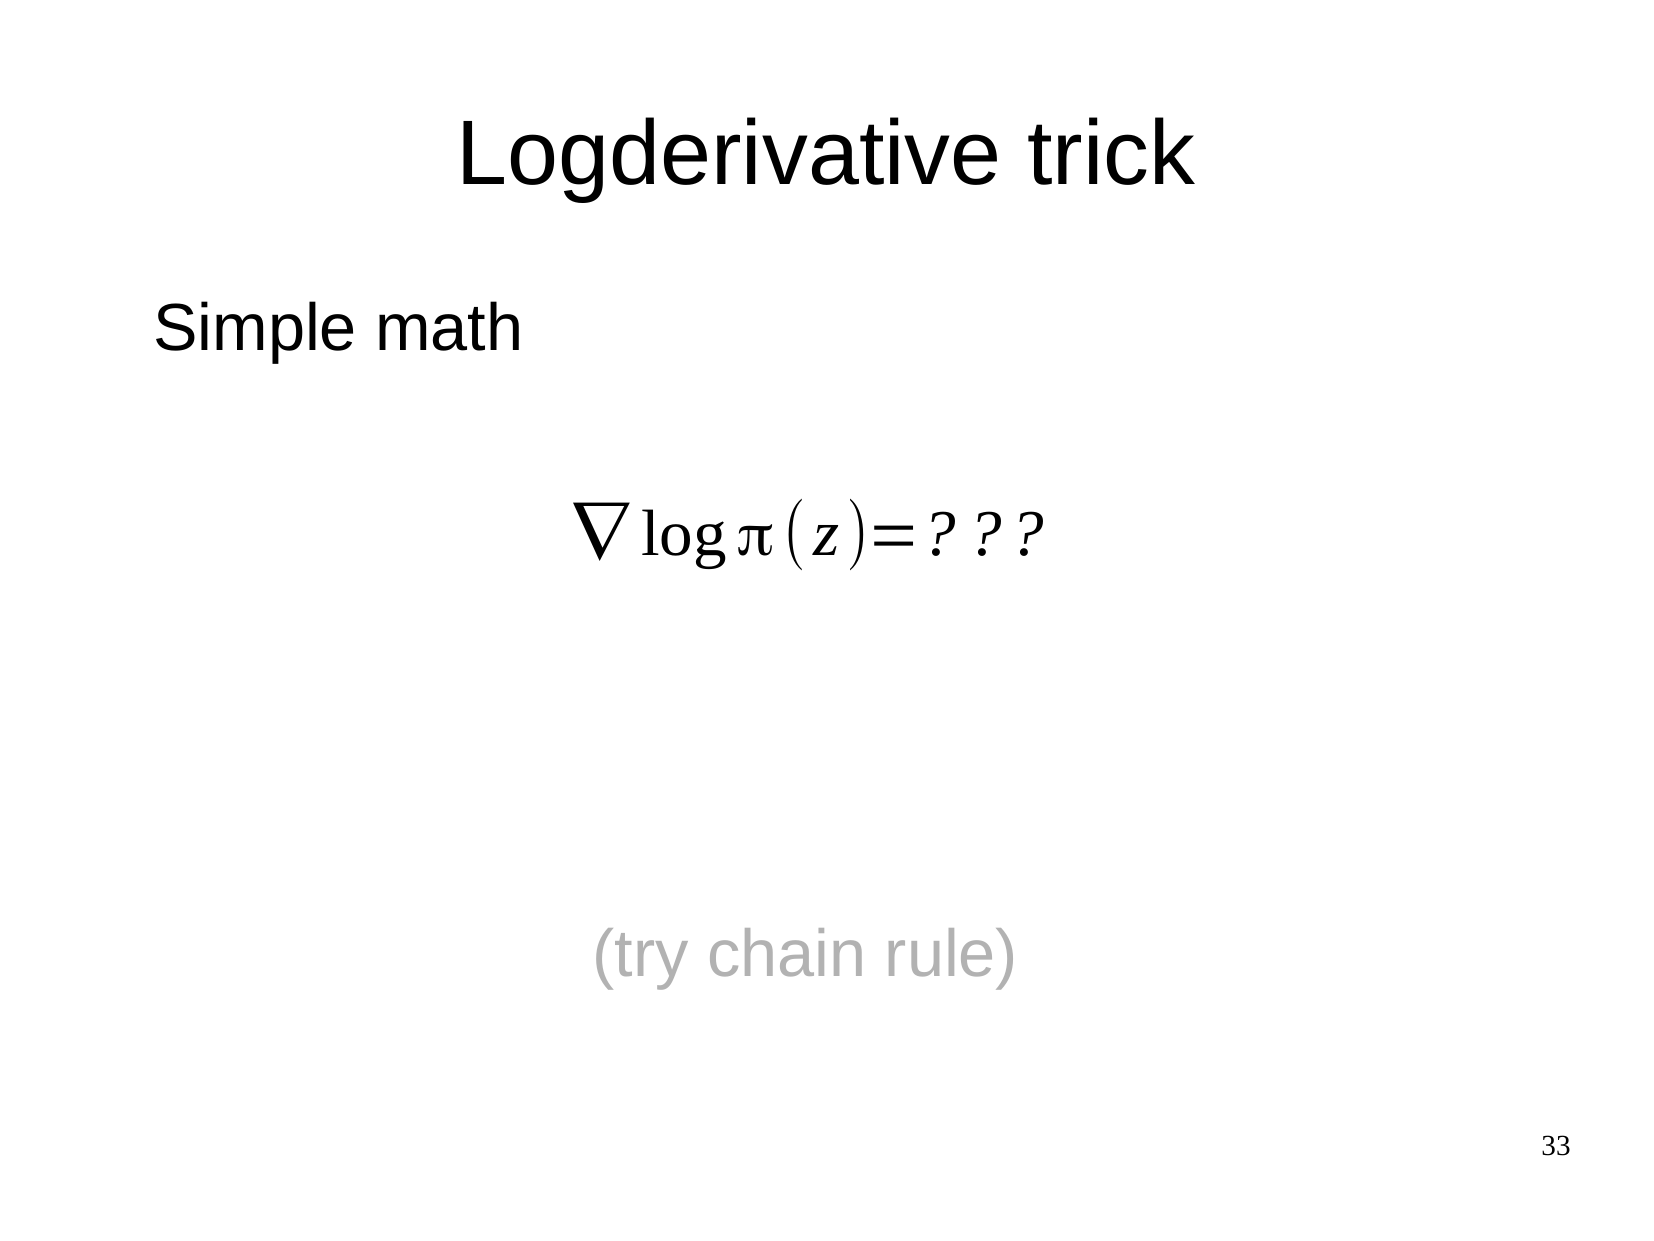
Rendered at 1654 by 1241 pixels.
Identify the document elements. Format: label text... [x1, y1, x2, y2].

chart [553, 494, 1064, 573]
title Logderivative trick [82, 49, 1571, 257]
list Simple math (try chain rule) [82, 290, 1654, 1241]
